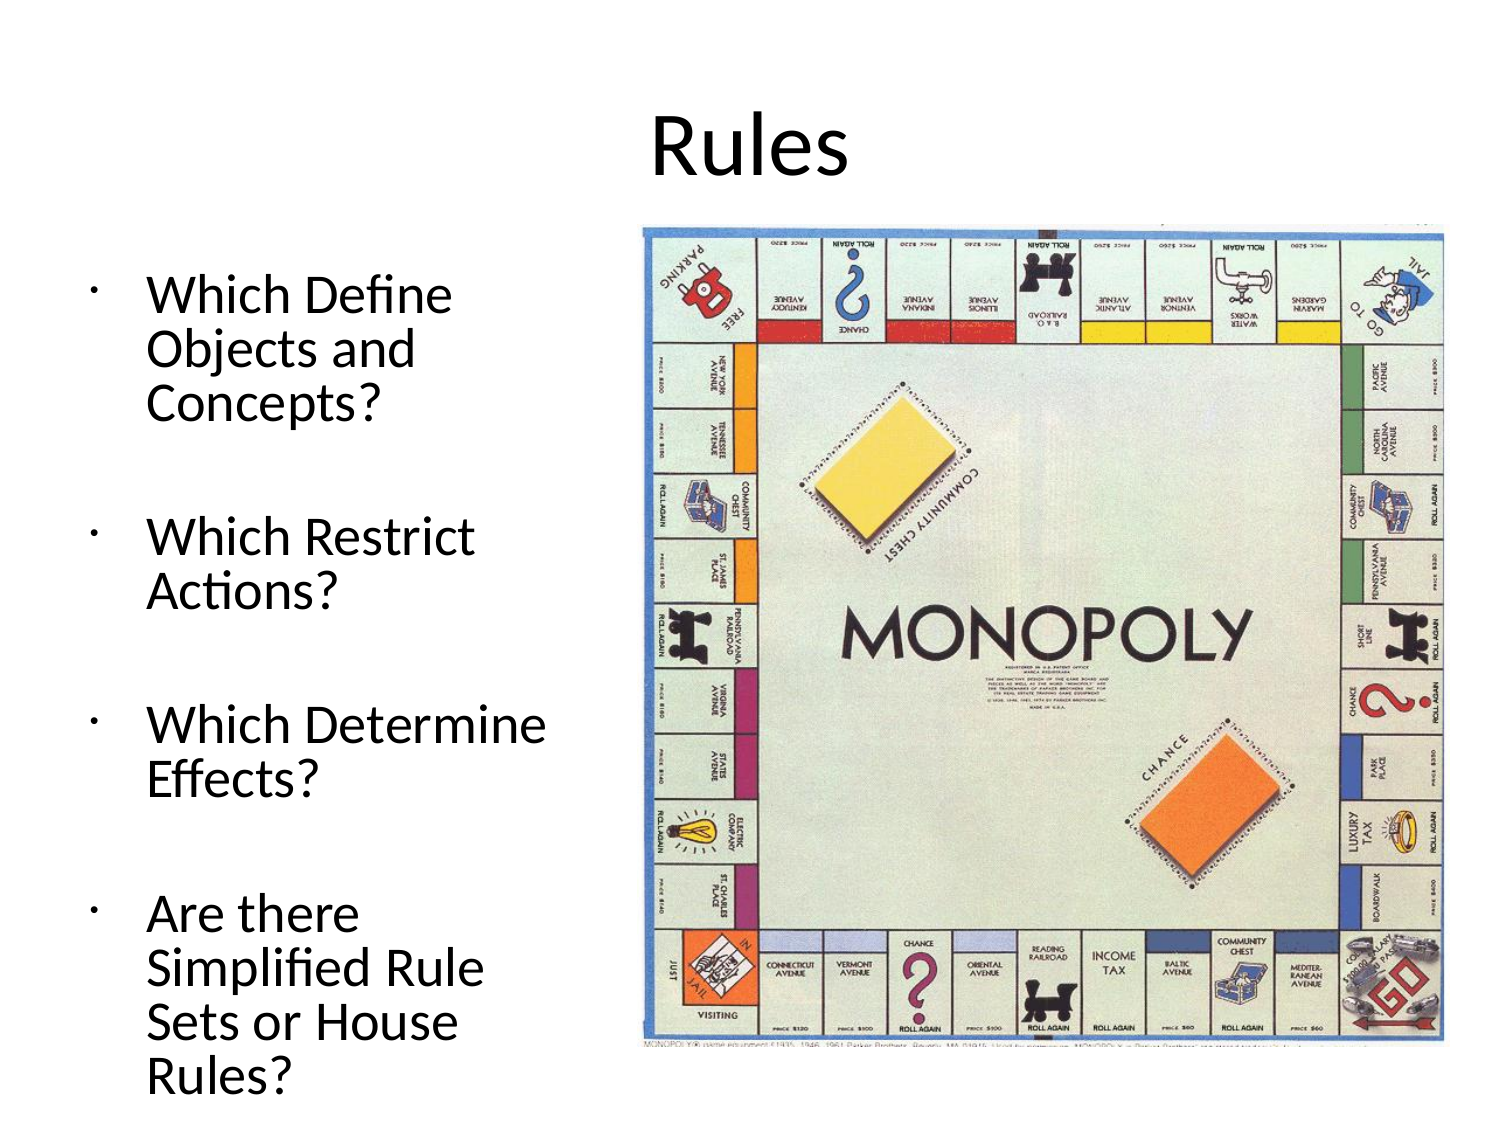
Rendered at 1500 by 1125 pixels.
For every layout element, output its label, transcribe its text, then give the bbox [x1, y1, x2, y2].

picture [637, 224, 1450, 1047]
title Rules [75, 45, 1425, 233]
list Which Define Objects and Concepts? Which Restrict Actions? Which Determine Effects? Are there Simplified Rule Sets or House Rules? [75, 262, 588, 1005]
